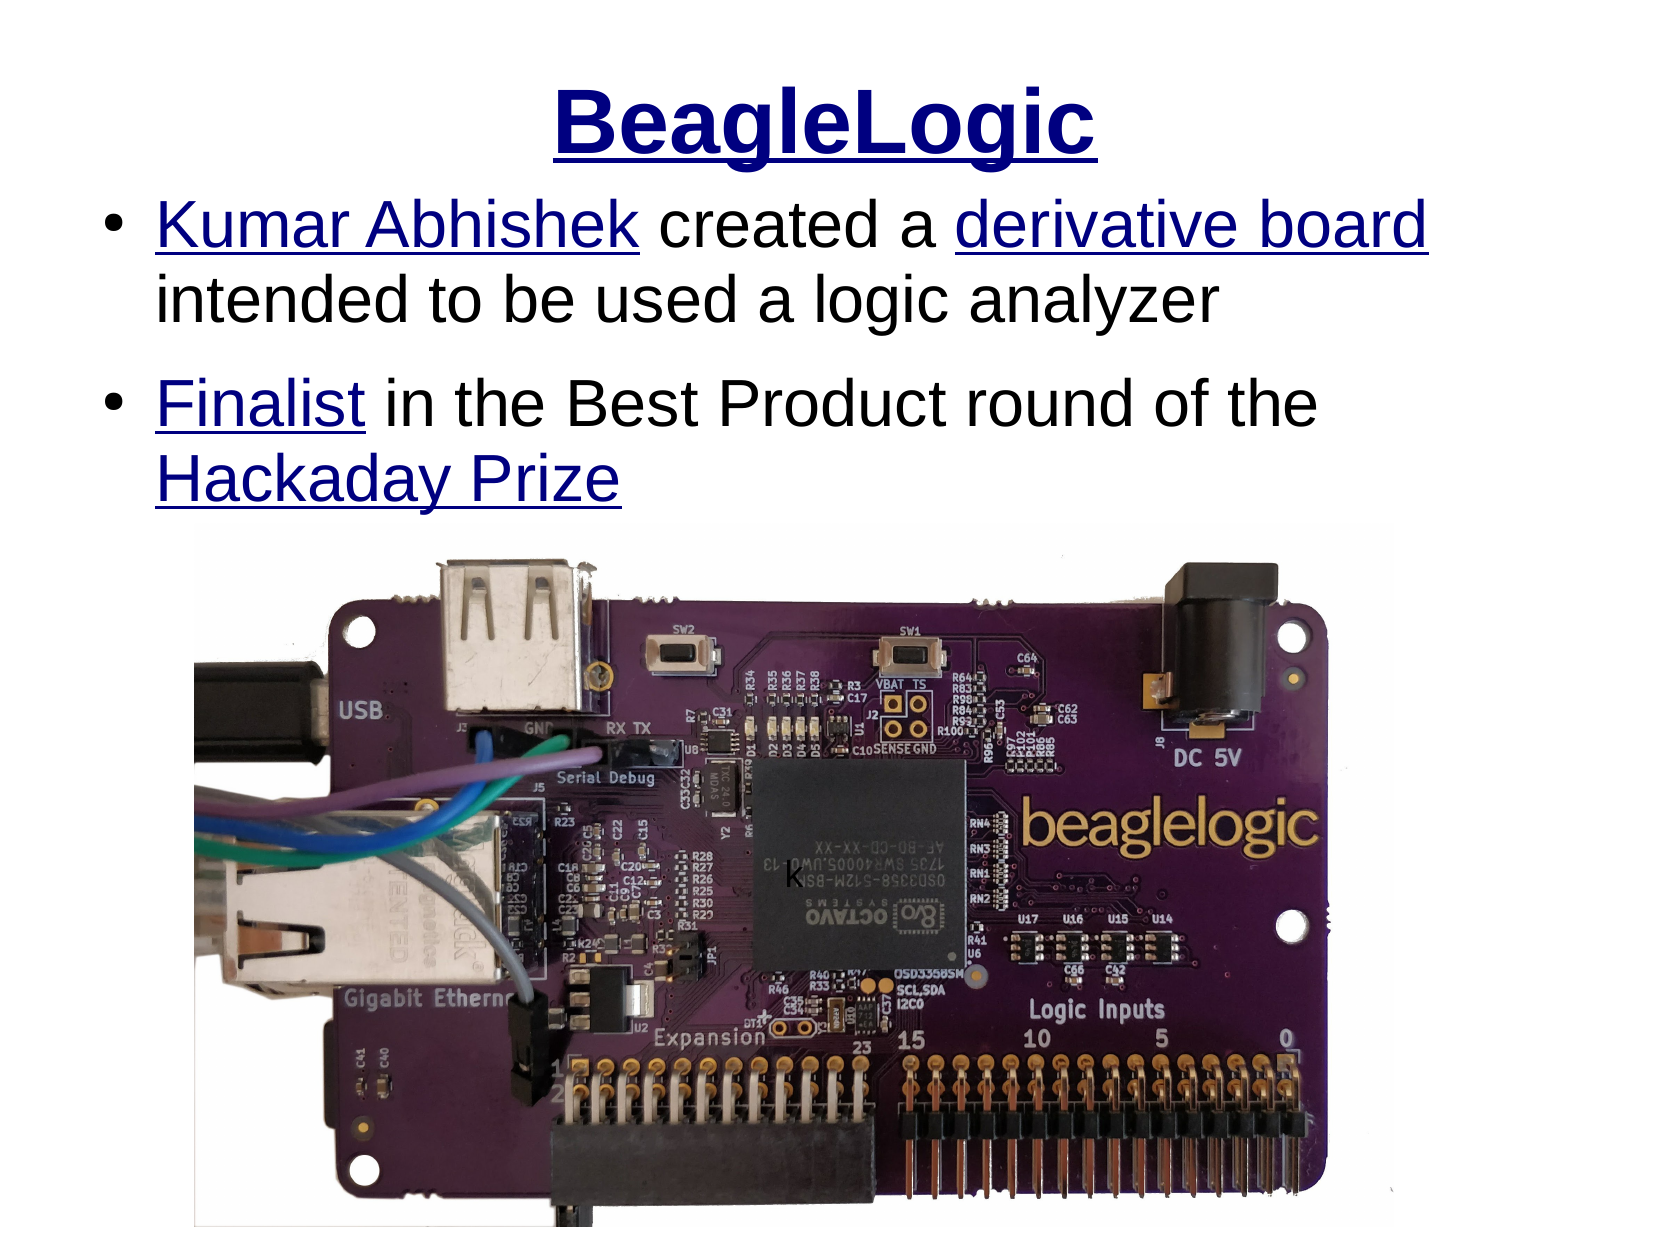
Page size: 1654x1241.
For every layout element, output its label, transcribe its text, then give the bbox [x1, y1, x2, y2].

list Kumar Abhishek created a derivative board intended to be used a logic analyzer Finalist in the Best Product round of the Hackaday Prize [84, 187, 1636, 1051]
picture [194, 523, 1394, 1227]
title BeagleLogic [80, 17, 1570, 225]
